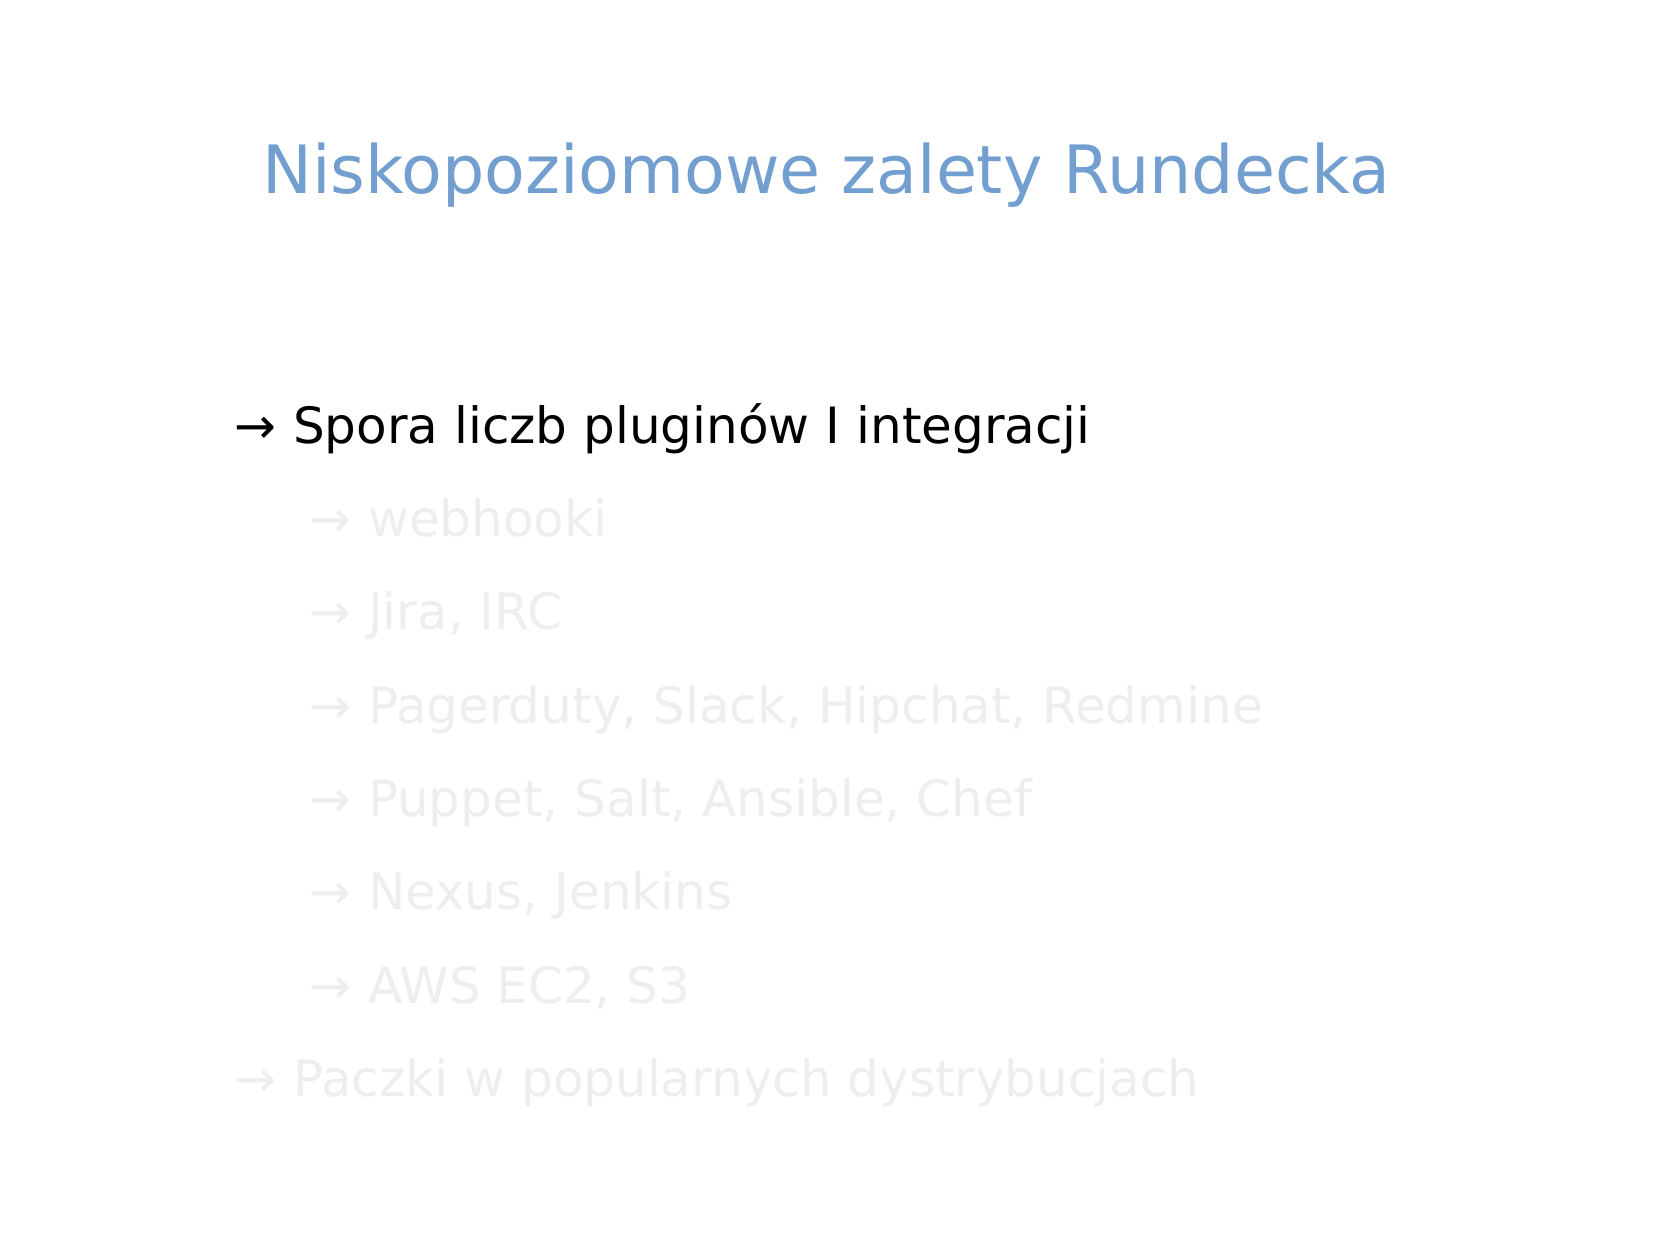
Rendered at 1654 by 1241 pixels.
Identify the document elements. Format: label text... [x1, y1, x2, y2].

text_box → Spora liczb pluginów I integracji → webhooki → Jira, IRC → Pagerduty, Slack, Hipchat, Redmine → Puppet, Salt, Ansible, Chef → Nexus, Jenkins → AWS EC2, S3 → Paczki w popularnych dystrybucjach [220, 360, 1279, 1087]
text_box Niskopoziomowe zalety Rundecka [247, 123, 1407, 217]
